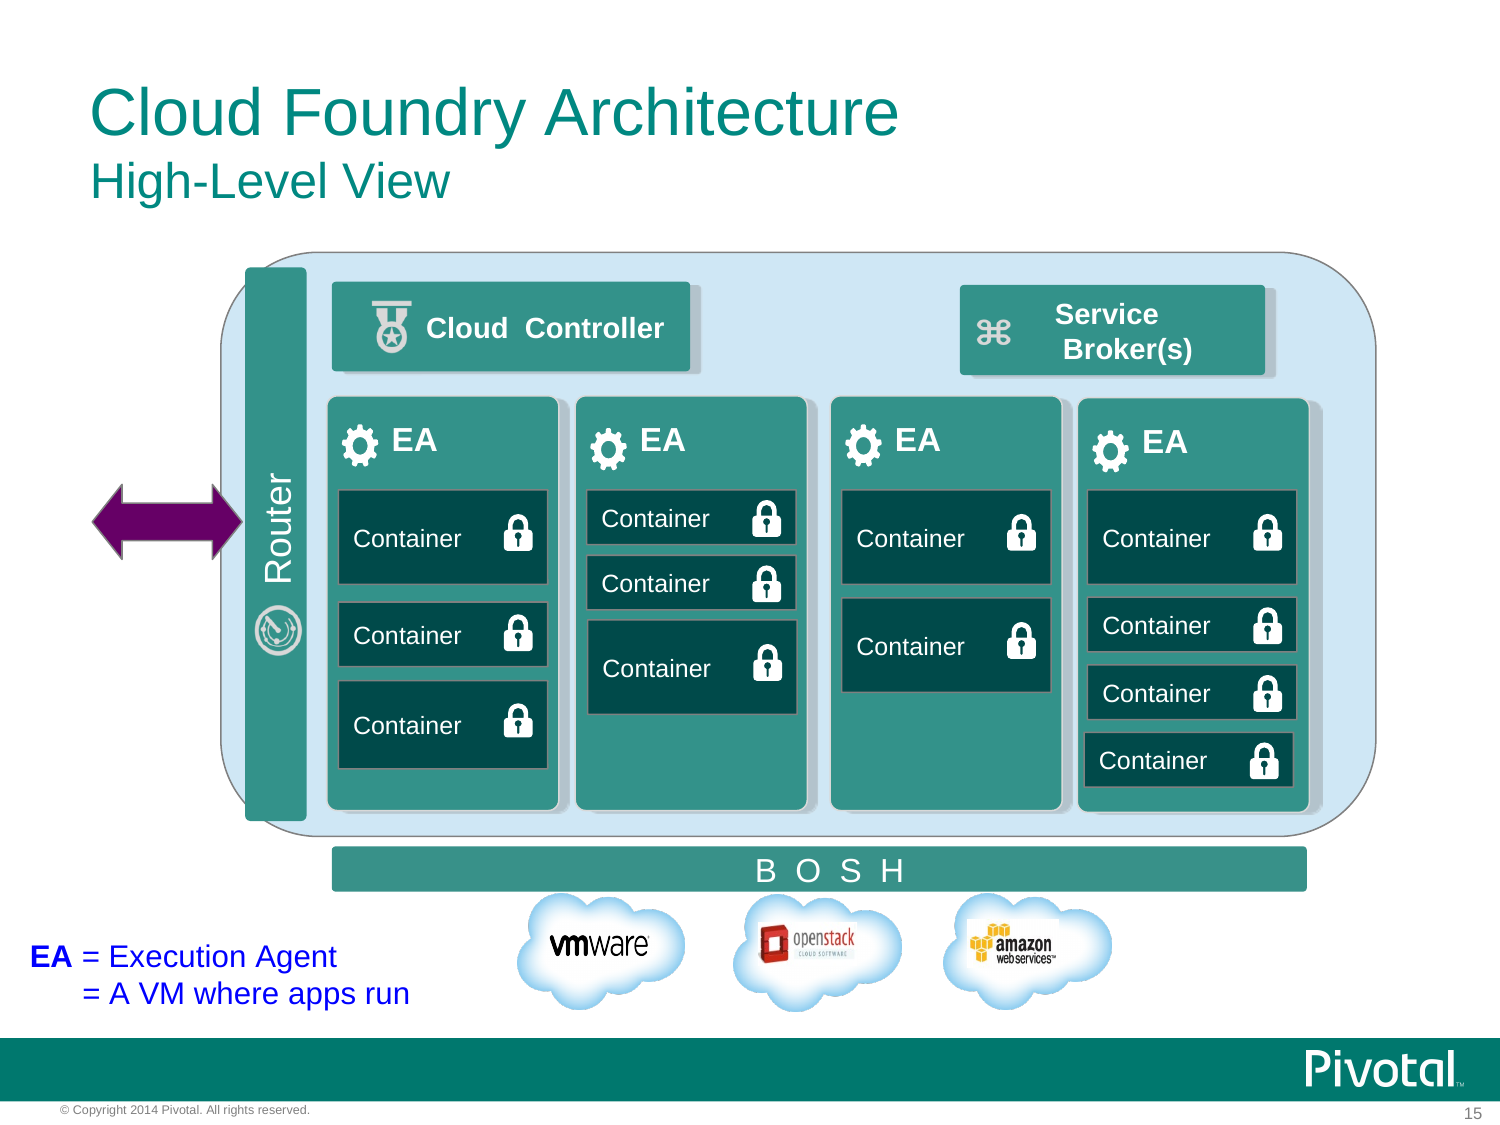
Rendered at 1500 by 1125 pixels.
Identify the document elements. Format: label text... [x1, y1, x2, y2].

text_box Container [1087, 489, 1297, 585]
text_box Container [338, 680, 548, 769]
text_box Router [245, 267, 307, 822]
text_box EA [830, 395, 1063, 811]
text_box EA [326, 395, 559, 811]
text_box EA = Execution Agent = A VM where apps run [15, 928, 451, 1019]
text_box Cloud Controller [331, 281, 691, 372]
picture [733, 894, 902, 1012]
text_box Container [338, 602, 548, 667]
picture [249, 600, 307, 661]
text_box [267, 267, 1376, 837]
title Cloud Foundry Architecture High-Level View [75, 11, 1426, 267]
text_box B O S H [331, 846, 1307, 892]
text_box EA [575, 395, 808, 811]
text_box Container [586, 555, 797, 610]
picture [517, 893, 685, 1010]
picture [943, 893, 1112, 1010]
picture [1306, 1050, 1464, 1087]
text_box Container [841, 489, 1052, 585]
text_box Container [1084, 732, 1294, 788]
text_box Container [841, 597, 1052, 693]
text_box EA [1077, 397, 1310, 813]
text_box Container [338, 489, 548, 585]
picture [362, 296, 421, 358]
picture [974, 317, 1013, 347]
text_box Service Broker(s) [959, 284, 1266, 376]
text_box Container [586, 489, 797, 545]
text_box [92, 285, 245, 804]
text_box Container [1087, 597, 1297, 652]
text_box Container [587, 619, 798, 715]
text_box Container [1087, 664, 1297, 720]
